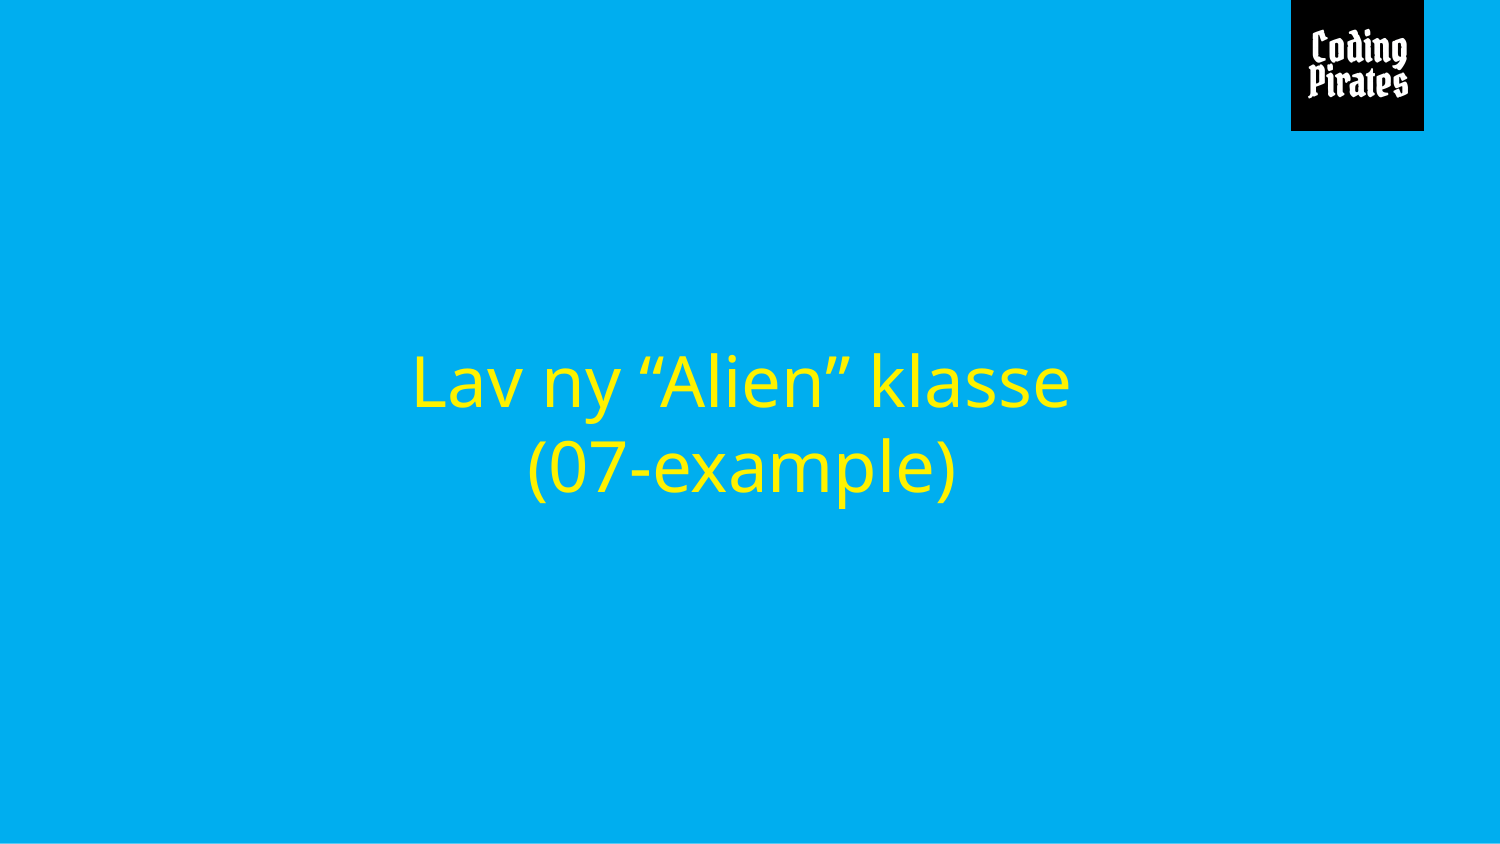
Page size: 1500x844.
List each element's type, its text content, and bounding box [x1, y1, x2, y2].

title Lav ny “Alien” klasse (07-example) [12, 352, 1472, 491]
picture [1292, 0, 1423, 130]
